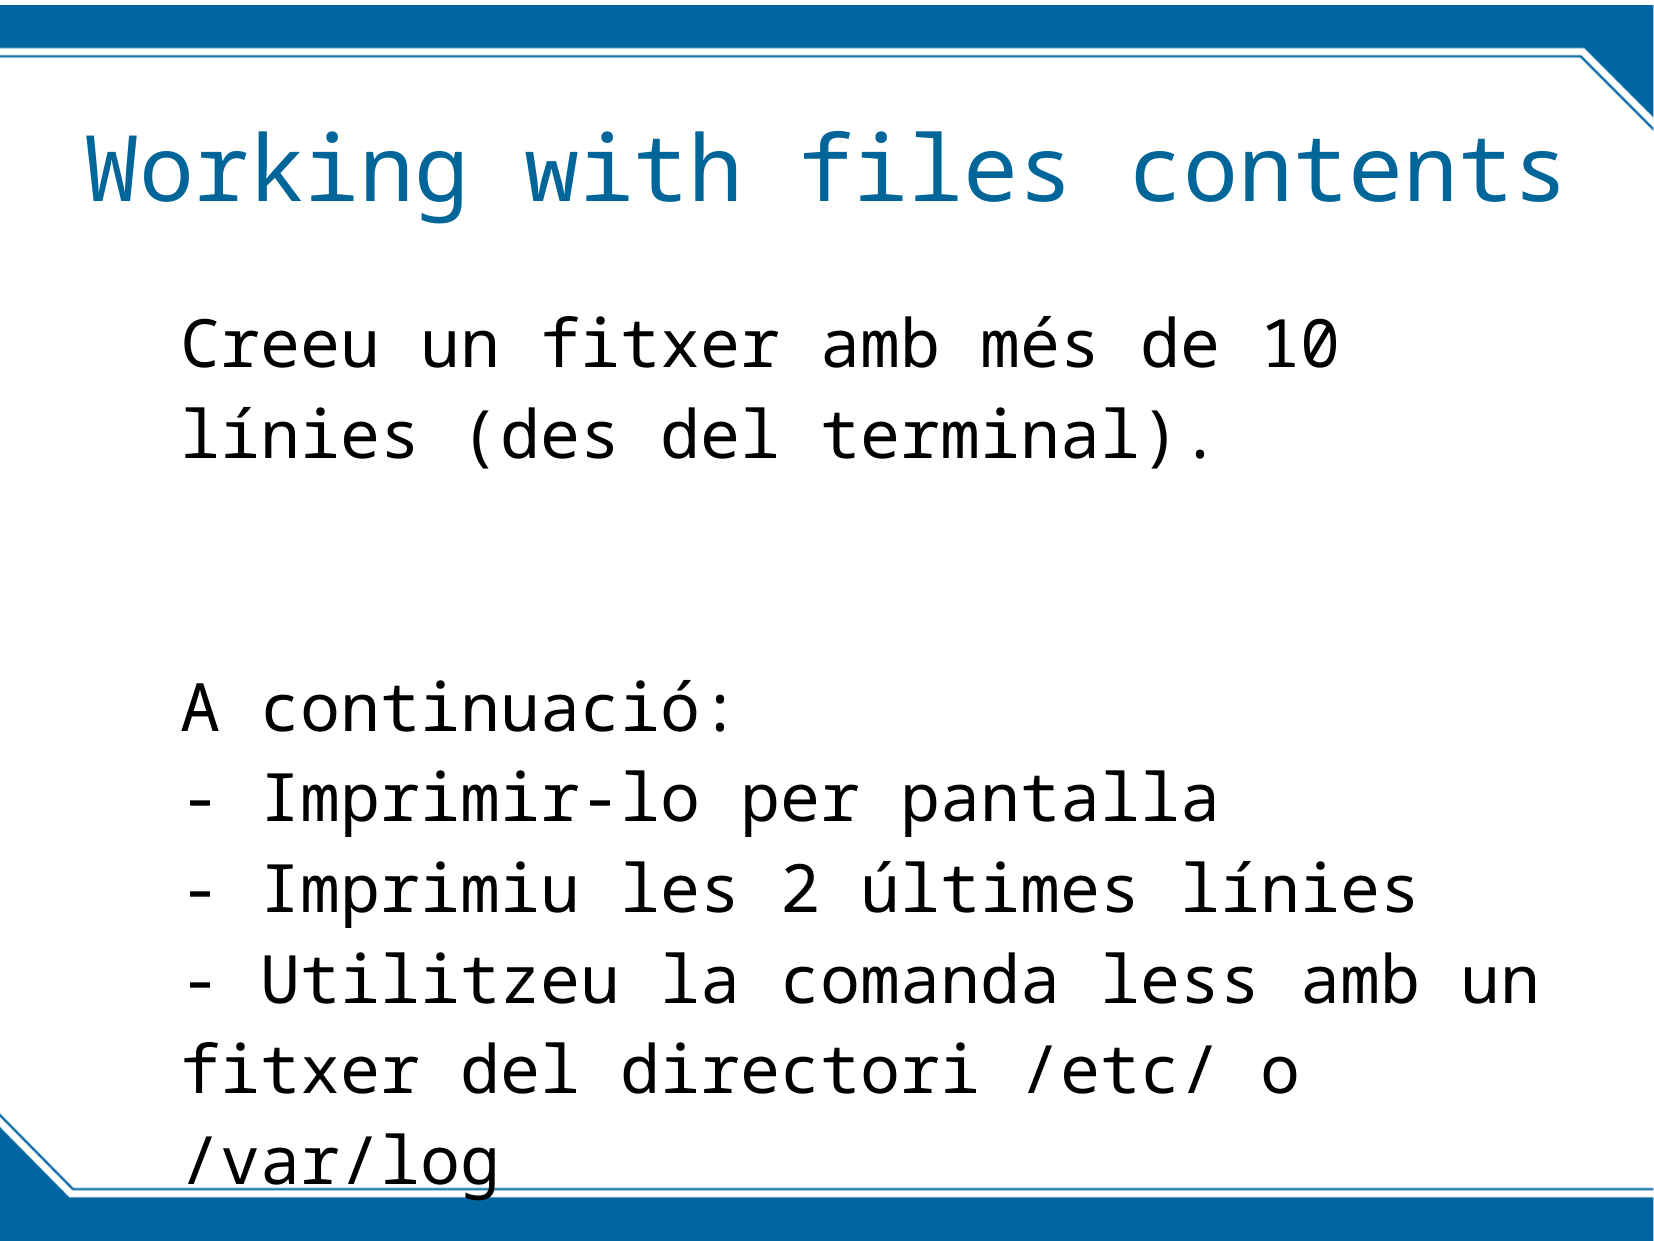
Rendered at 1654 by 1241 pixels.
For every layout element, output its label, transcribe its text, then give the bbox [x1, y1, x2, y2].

picture [0, 5, 1654, 132]
picture [0, 1113, 1654, 1241]
title Working with files contents [82, 62, 1571, 271]
subtitle Creeu un fitxer amb més de 10 línies (des del terminal). A continuació: - Imprimir-lo per pantalla - Imprimiu les 2 últimes línies - Utilitzeu la comanda less amb un fitxer del directori /etc/ o /var/log [180, 296, 1546, 1231]
